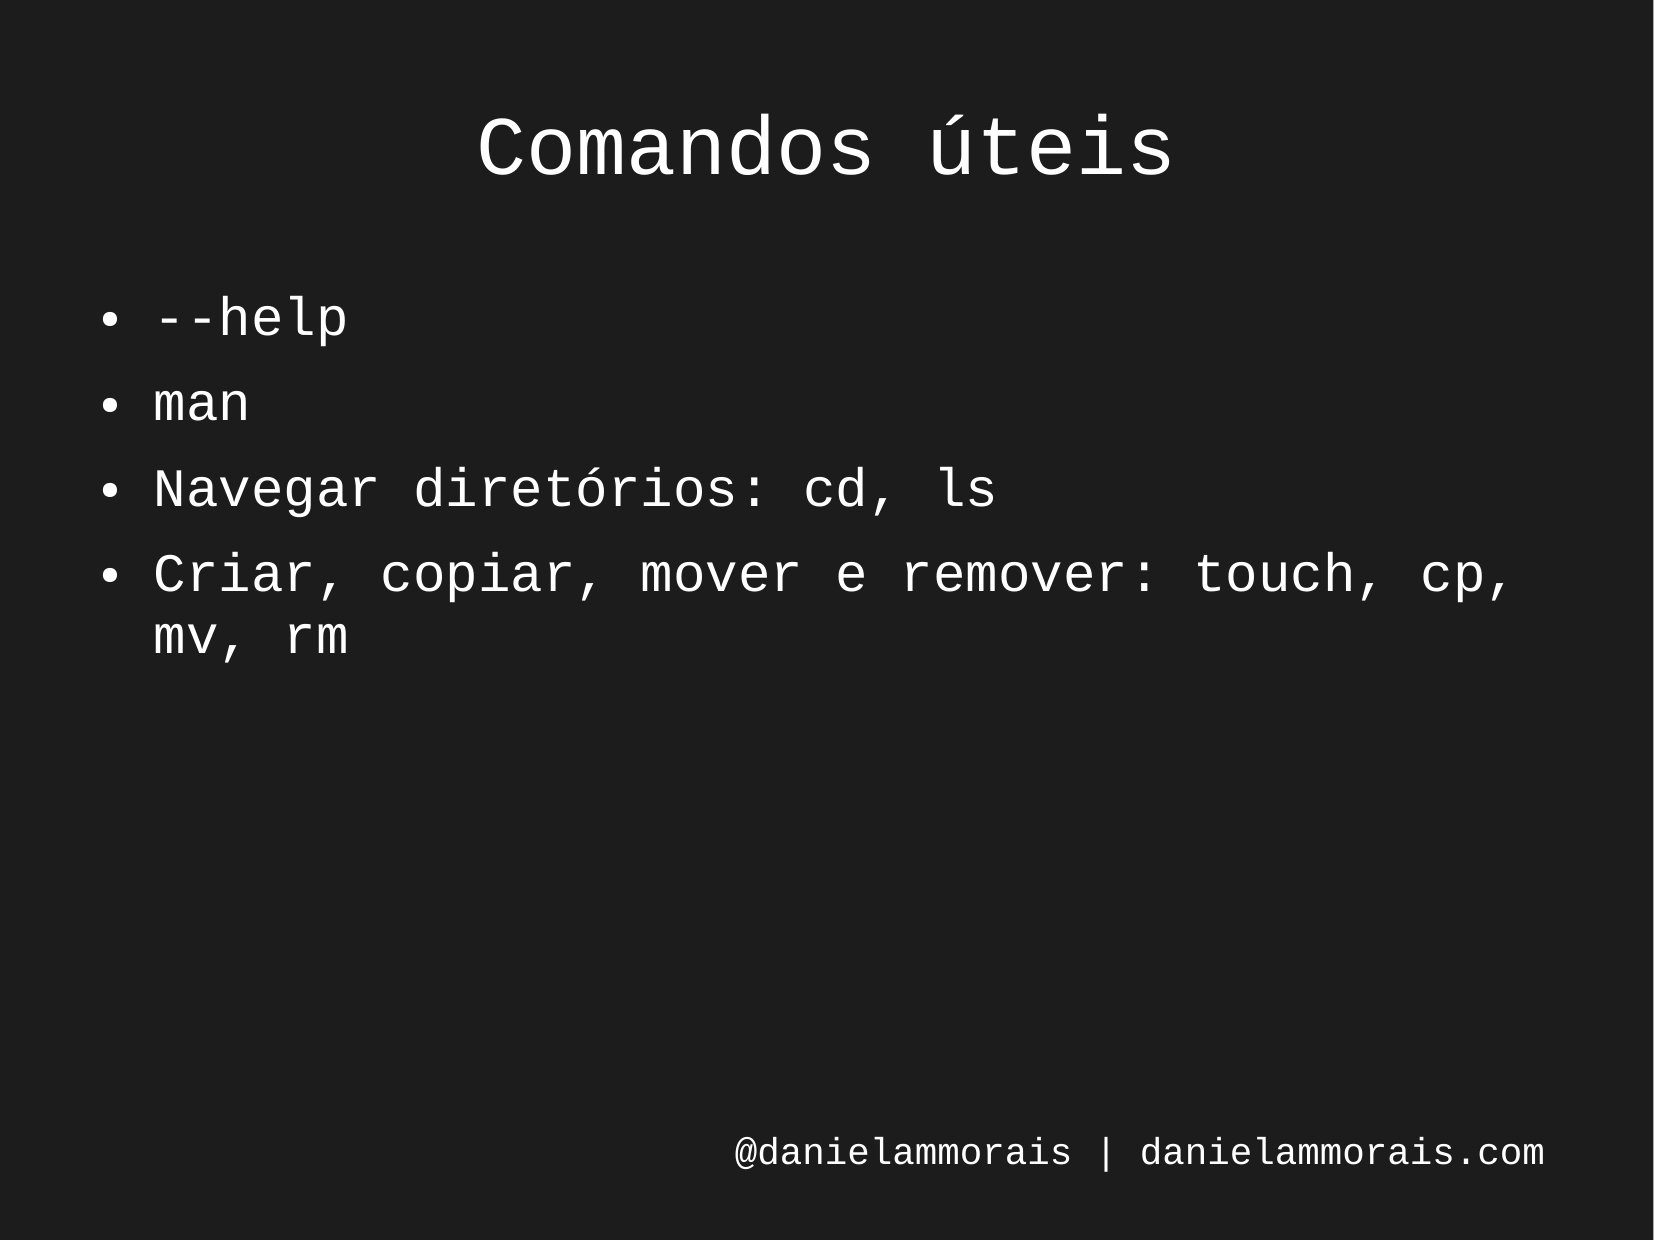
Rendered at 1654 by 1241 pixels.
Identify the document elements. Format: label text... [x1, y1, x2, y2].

list --help man Navegar diretórios: cd, ls Criar, copiar, mover e remover: touch, cp, mv, rm [82, 290, 1571, 1010]
text_box @danielammorais | danielammorais.com [720, 1125, 1654, 1226]
title Comandos úteis [82, 49, 1571, 257]
